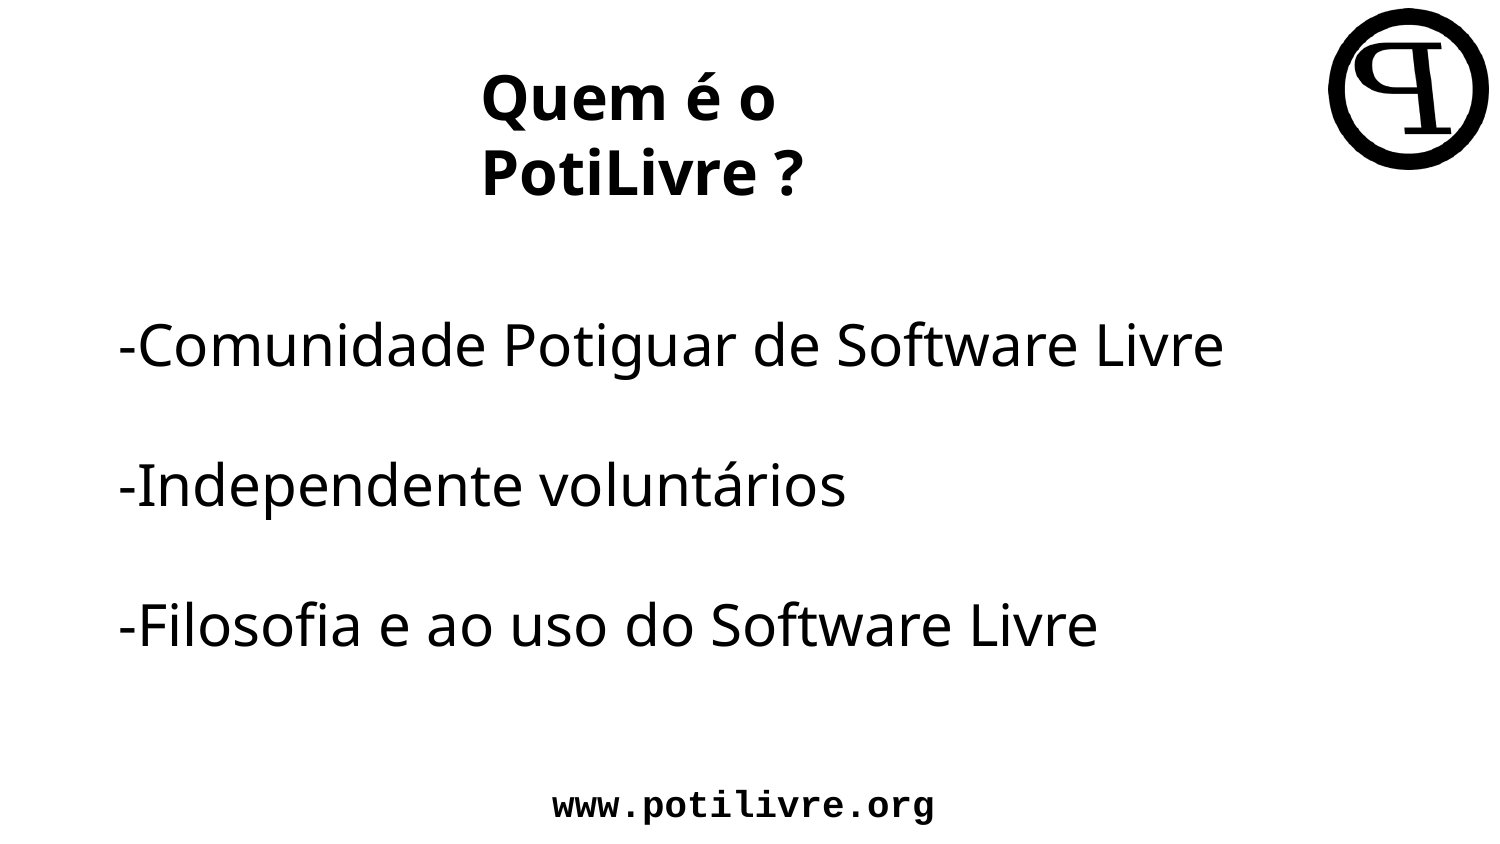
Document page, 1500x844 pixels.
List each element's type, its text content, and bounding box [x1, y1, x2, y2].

title Quem é o PotiLivre ? [465, 42, 1035, 135]
picture [1328, 8, 1489, 170]
title www.potilivre.org [537, 764, 974, 844]
title -Comunidade Potiguar de Software Livre -Independente voluntários -Filosofia e ao uso do Software Livre [103, 292, 1397, 551]
